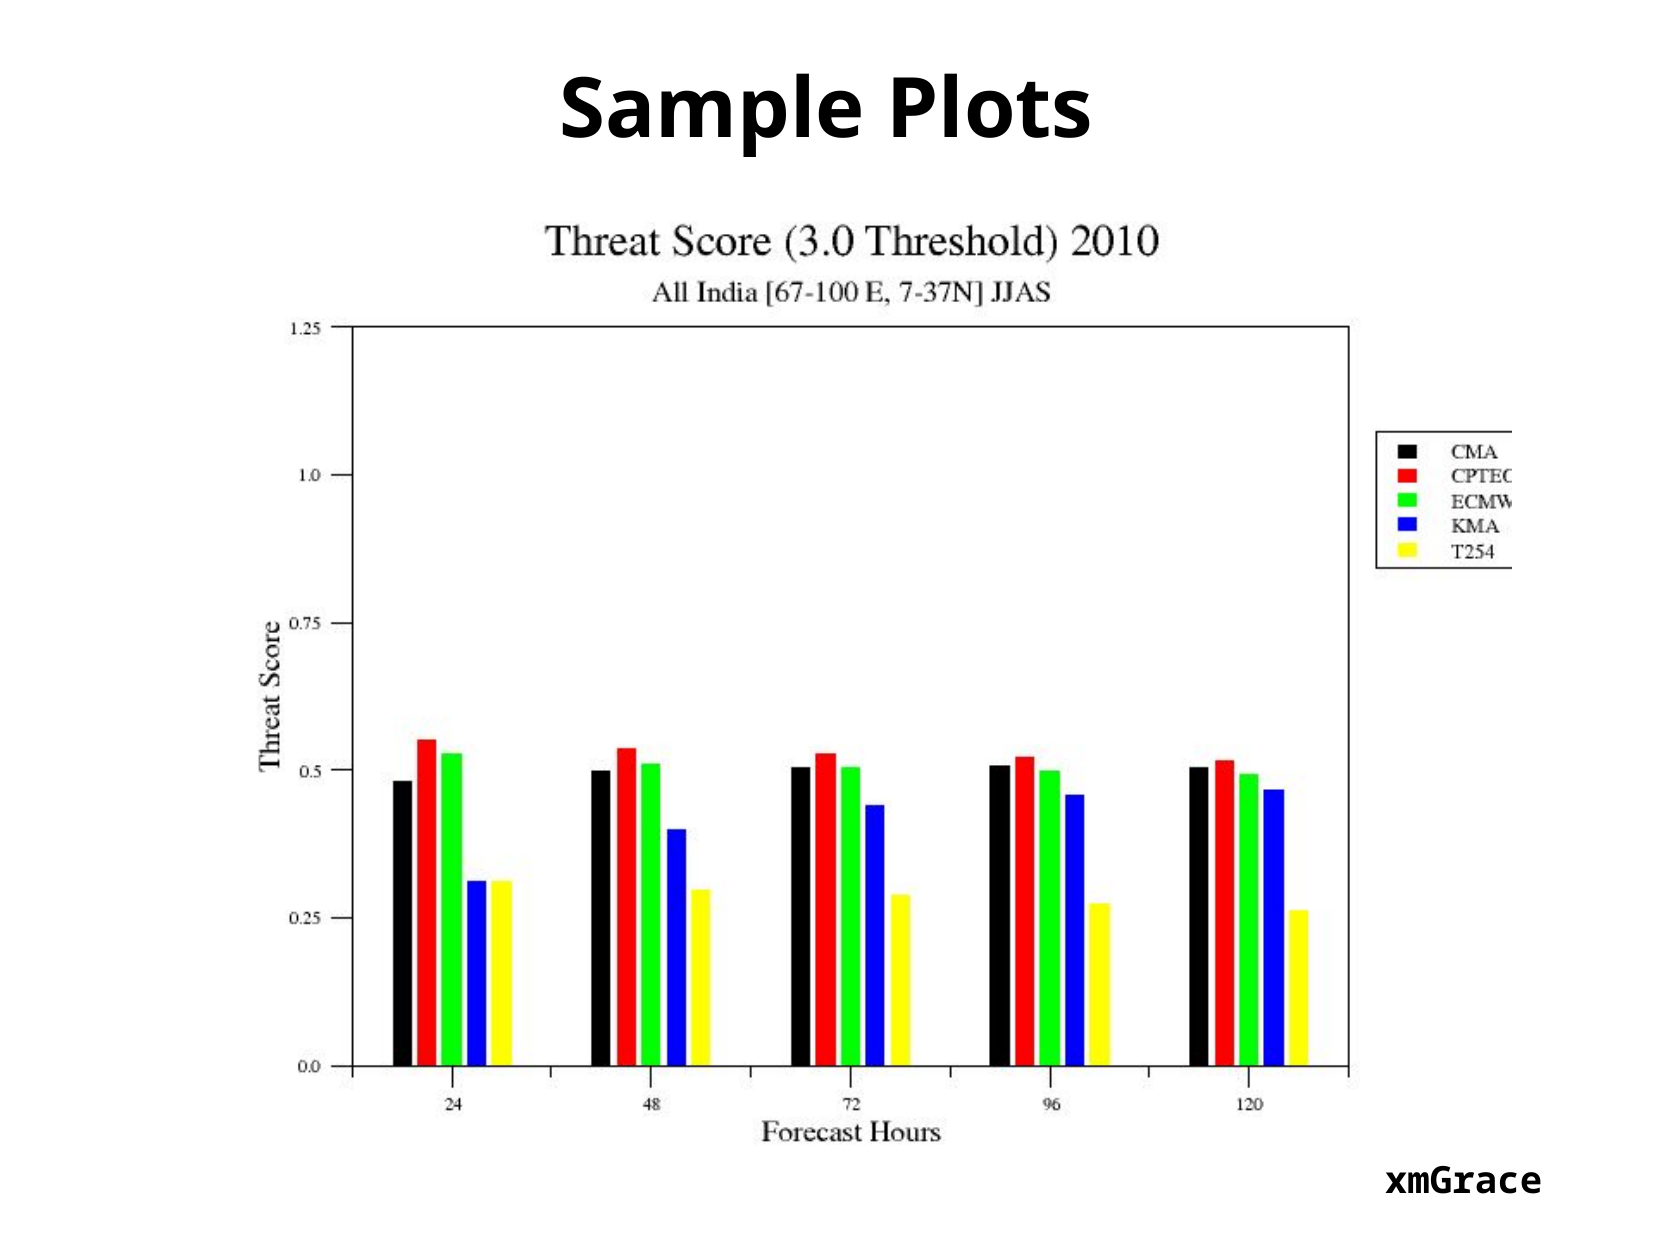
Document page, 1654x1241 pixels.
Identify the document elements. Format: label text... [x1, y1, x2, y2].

text_box xmGrace [1370, 1145, 1595, 1199]
title Sample Plots [82, 2, 1571, 210]
picture [147, 221, 1512, 1241]
